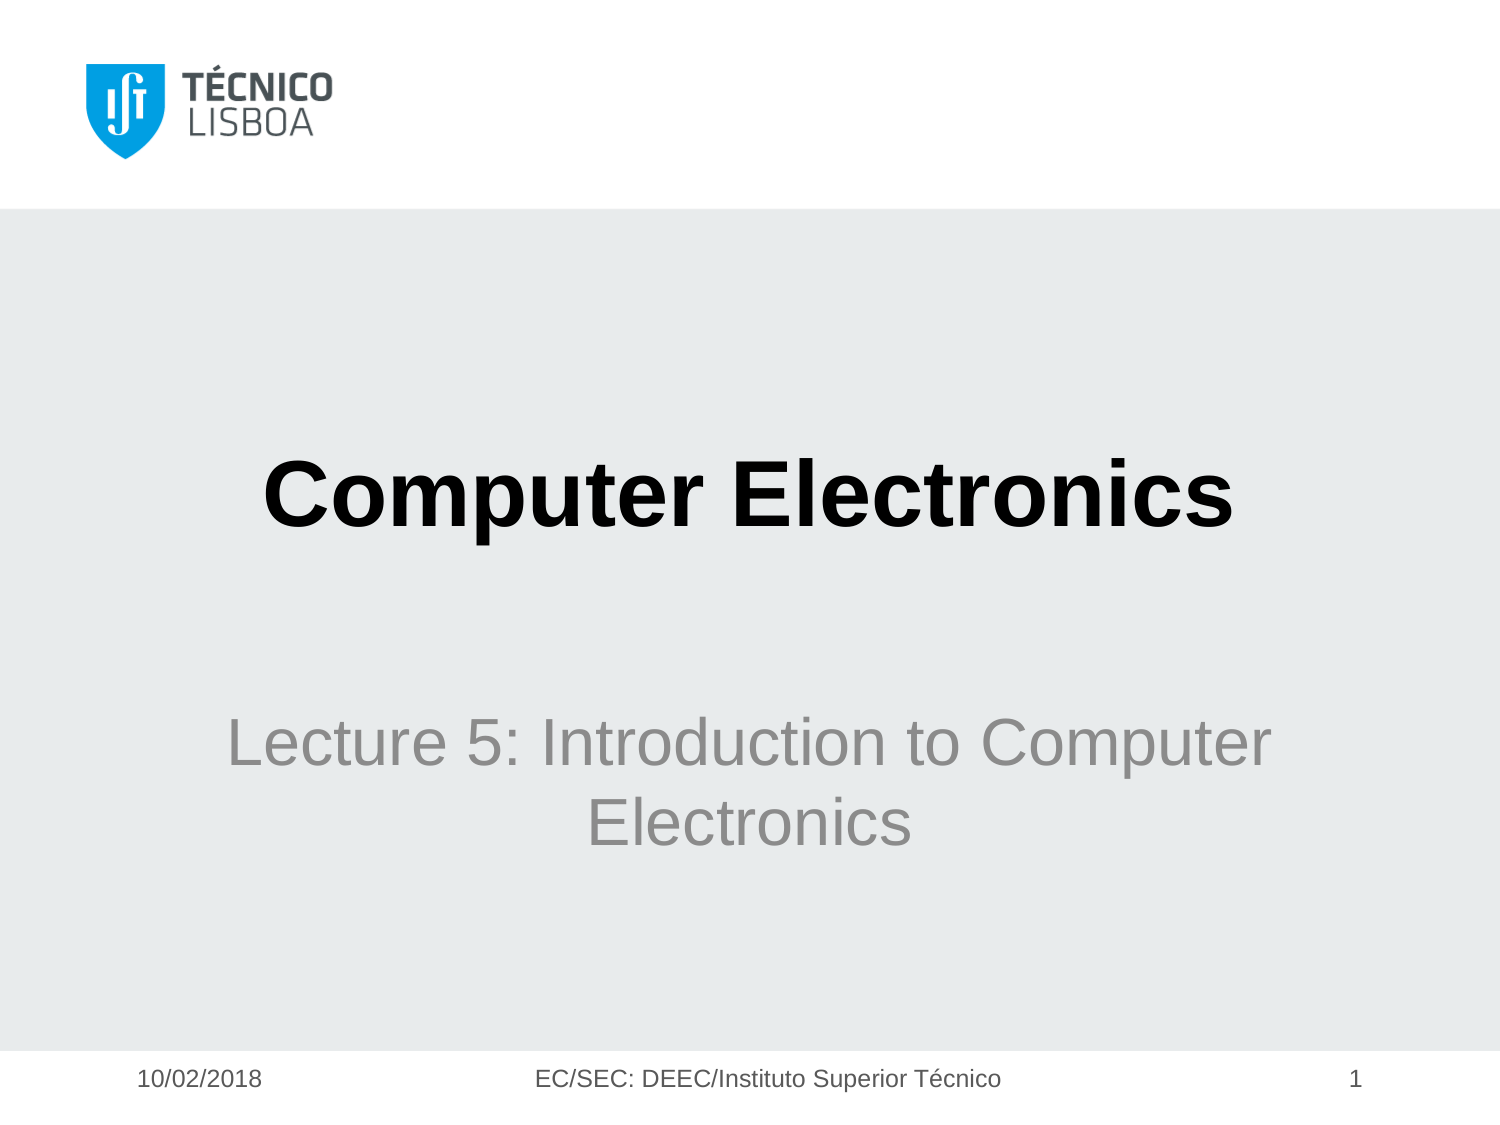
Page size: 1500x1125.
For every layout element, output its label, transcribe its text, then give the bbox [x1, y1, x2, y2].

slide_number 10/02/2018 [121, 1052, 425, 1103]
slide_number <number> [1077, 1052, 1378, 1103]
footer EC/SEC: DEEC/Instituto Superior Técnico [512, 1052, 1032, 1103]
title Computer Electronics [121, 322, 1378, 655]
picture [0, 0, 1500, 1125]
subtitle Lecture 5: Introduction to Computer Electronics [121, 691, 1378, 894]
